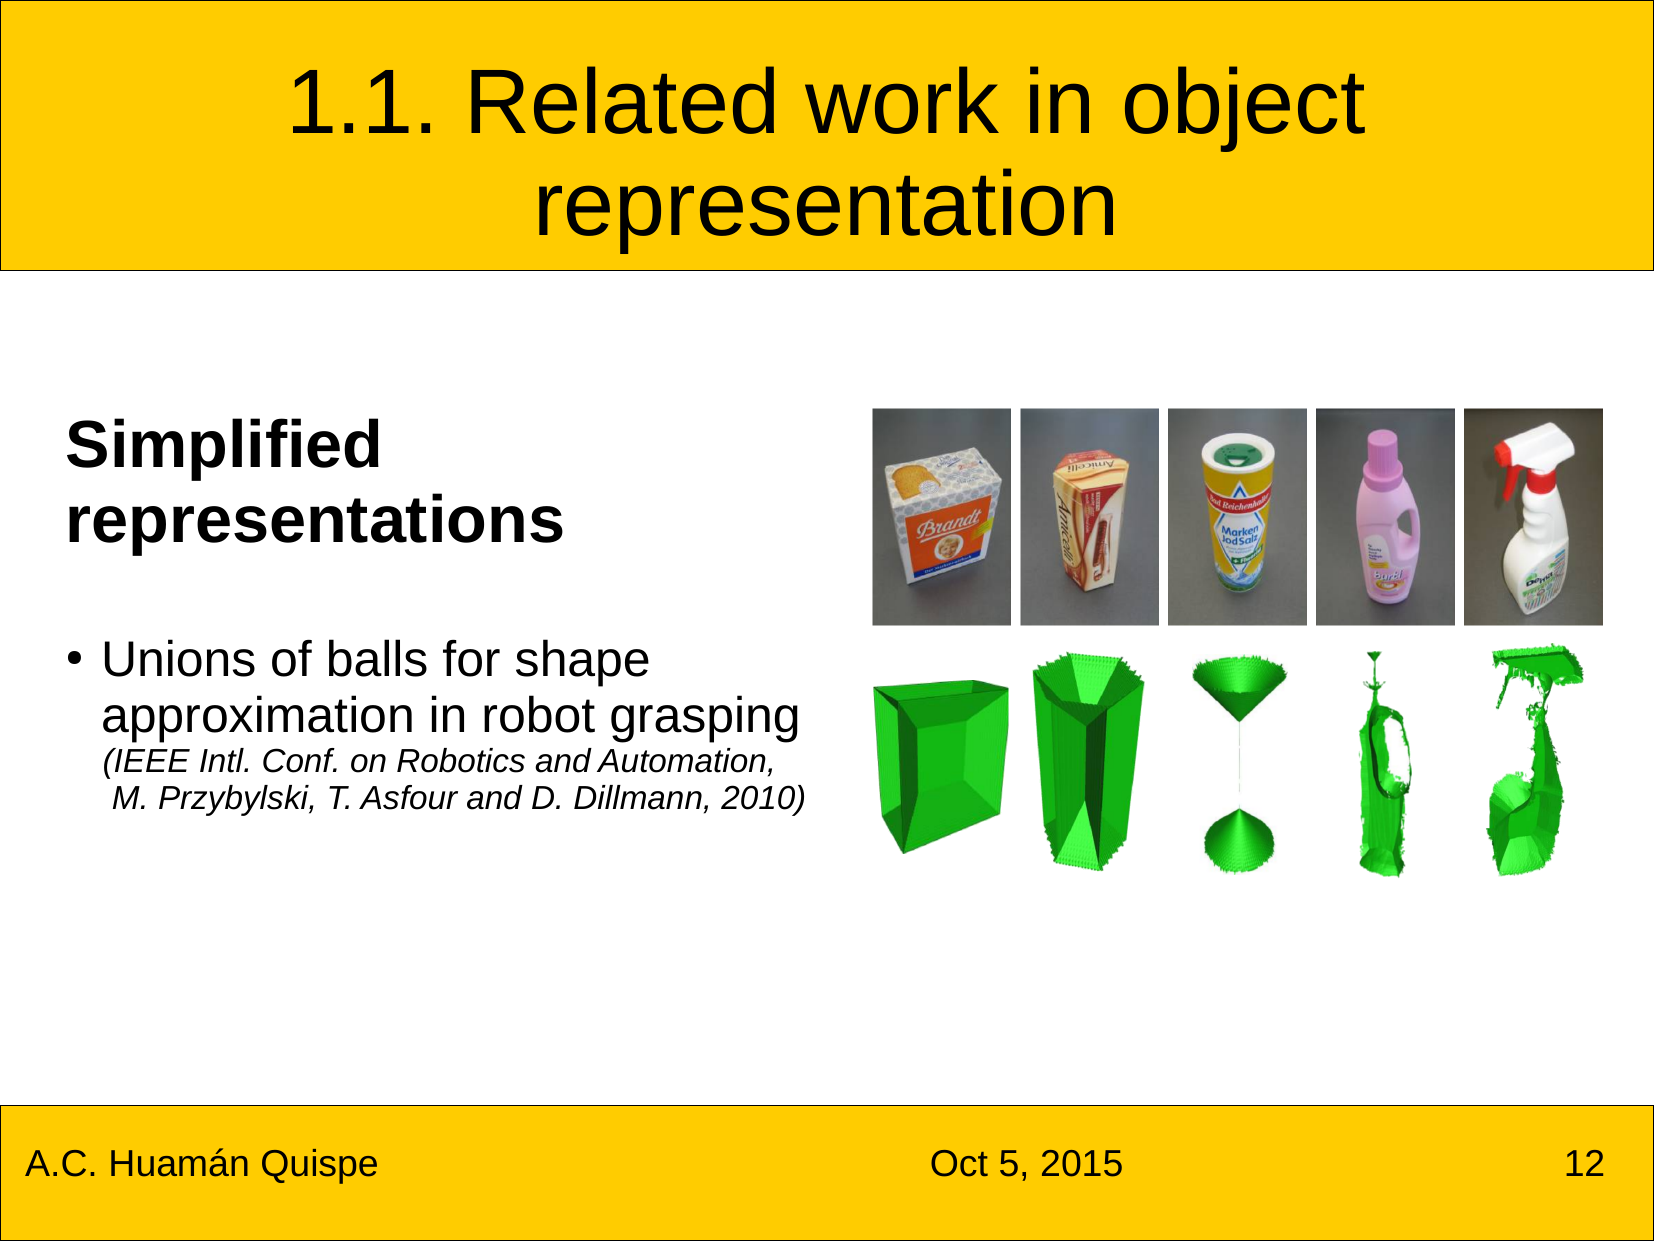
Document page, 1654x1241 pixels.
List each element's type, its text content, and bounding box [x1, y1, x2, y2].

title 1.1. Related work in object representation [82, 49, 1571, 257]
subtitle Simplified representations Unions of balls for shape approximation in robot grasping (IEEE Intl. Conf. on Robotics and Automation, M. Przybylski, T. Asfour and D. Dillmann, 2010) [65, 402, 871, 933]
picture [870, 404, 1606, 886]
